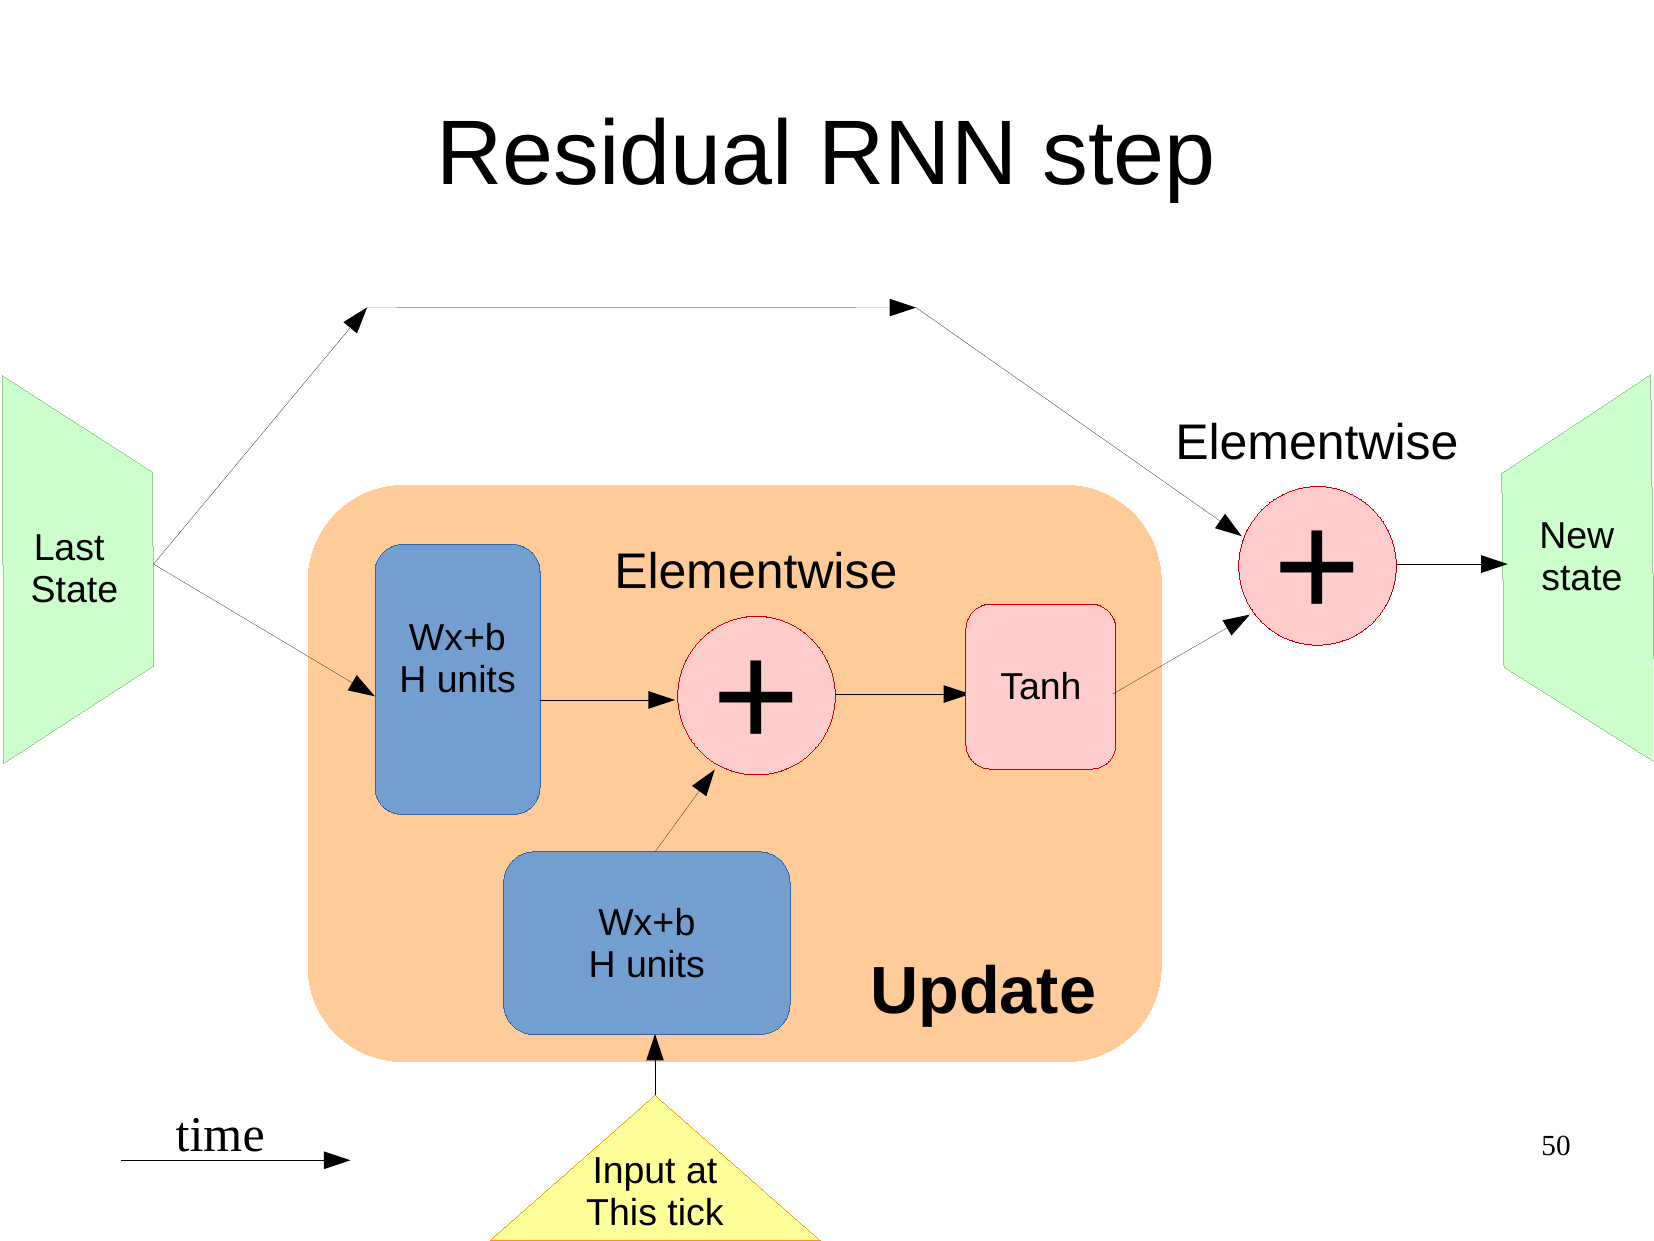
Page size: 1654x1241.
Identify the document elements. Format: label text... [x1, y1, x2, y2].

text_box Wx+b H units [375, 544, 541, 815]
text_box [2, 375, 153, 519]
text_box Update [855, 945, 1112, 1035]
text_box [1503, 606, 1654, 762]
text_box [307, 484, 1163, 1063]
text_box New state [1483, 507, 1654, 606]
text_box + [677, 616, 836, 775]
text_box Wx+b H units [503, 851, 791, 1035]
text_box Input at This tick [490, 1095, 821, 1241]
text_box time [160, 1107, 280, 1164]
text_box [1501, 374, 1653, 507]
text_box Last State [0, 519, 169, 661]
text_box Elementwise [599, 536, 913, 608]
text_box Tanh [965, 604, 1116, 770]
text_box [3, 661, 154, 764]
text_box + [1238, 486, 1397, 646]
text_box Elementwise [1160, 406, 1474, 478]
title Residual RNN step [82, 49, 1571, 257]
